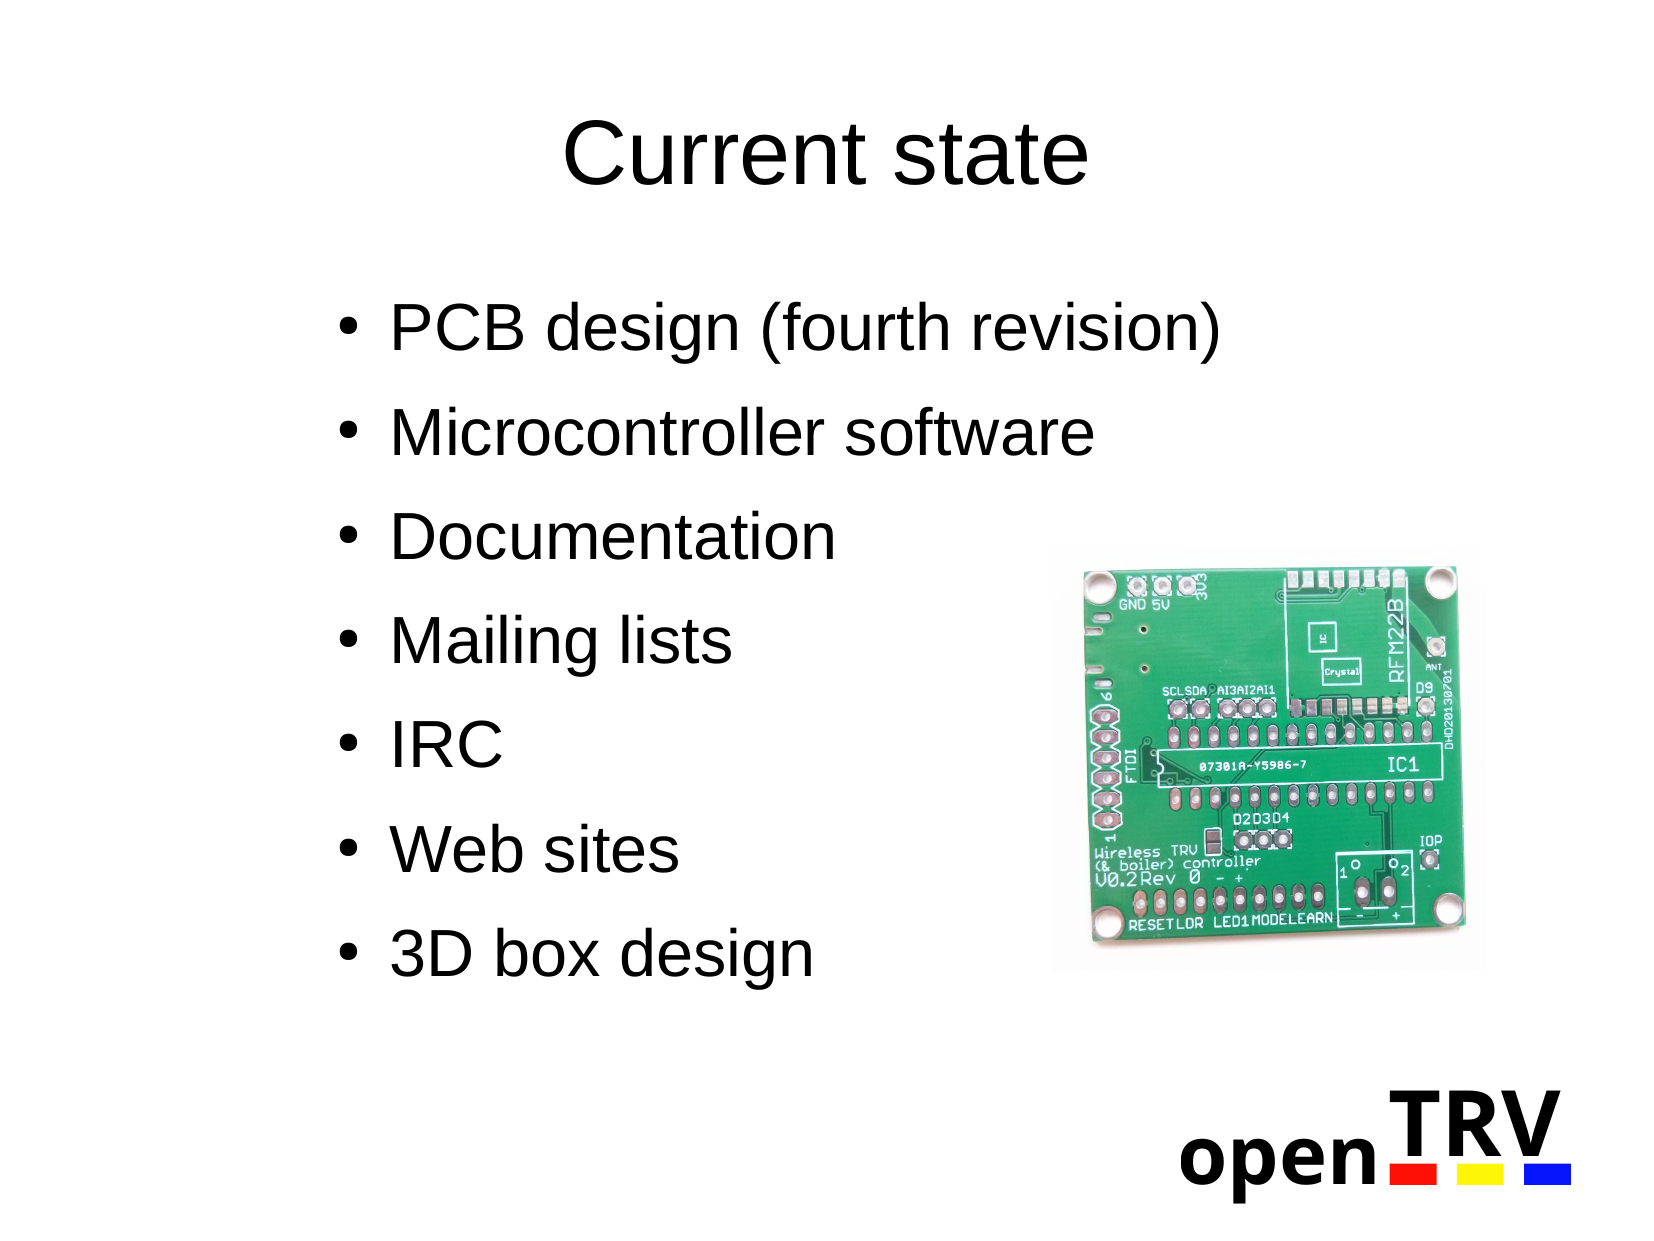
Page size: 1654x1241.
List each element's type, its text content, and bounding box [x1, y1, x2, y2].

picture [1051, 543, 1486, 971]
title Current state [82, 49, 1571, 257]
list PCB design (fourth revision) Microcontroller software Documentation Mailing lists IRC Web sites 3D box design [318, 290, 1571, 1010]
